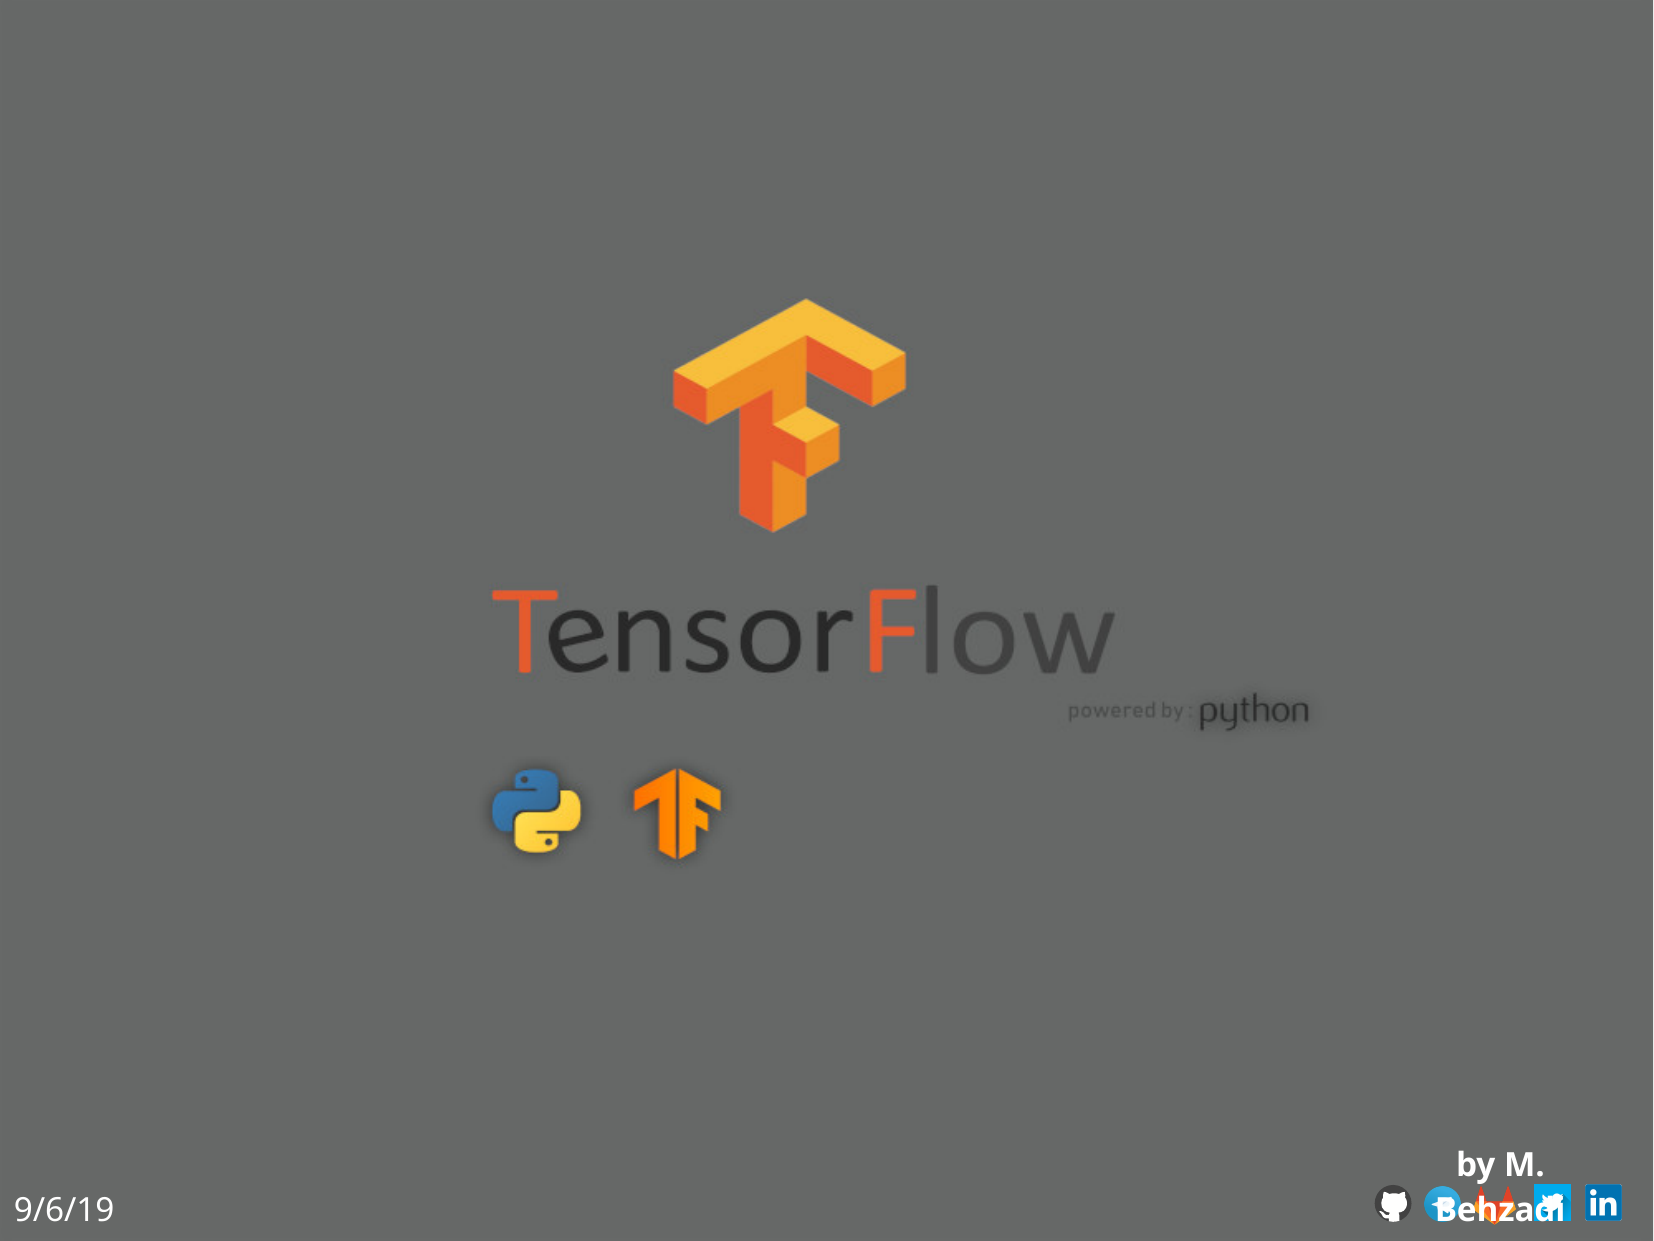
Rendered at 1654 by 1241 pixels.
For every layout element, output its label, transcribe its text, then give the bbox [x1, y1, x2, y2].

text_box by M. Behzadi [1380, 1133, 1621, 1191]
text_box 9/6/19 [0, 1178, 130, 1231]
picture [0, 0, 1654, 1241]
